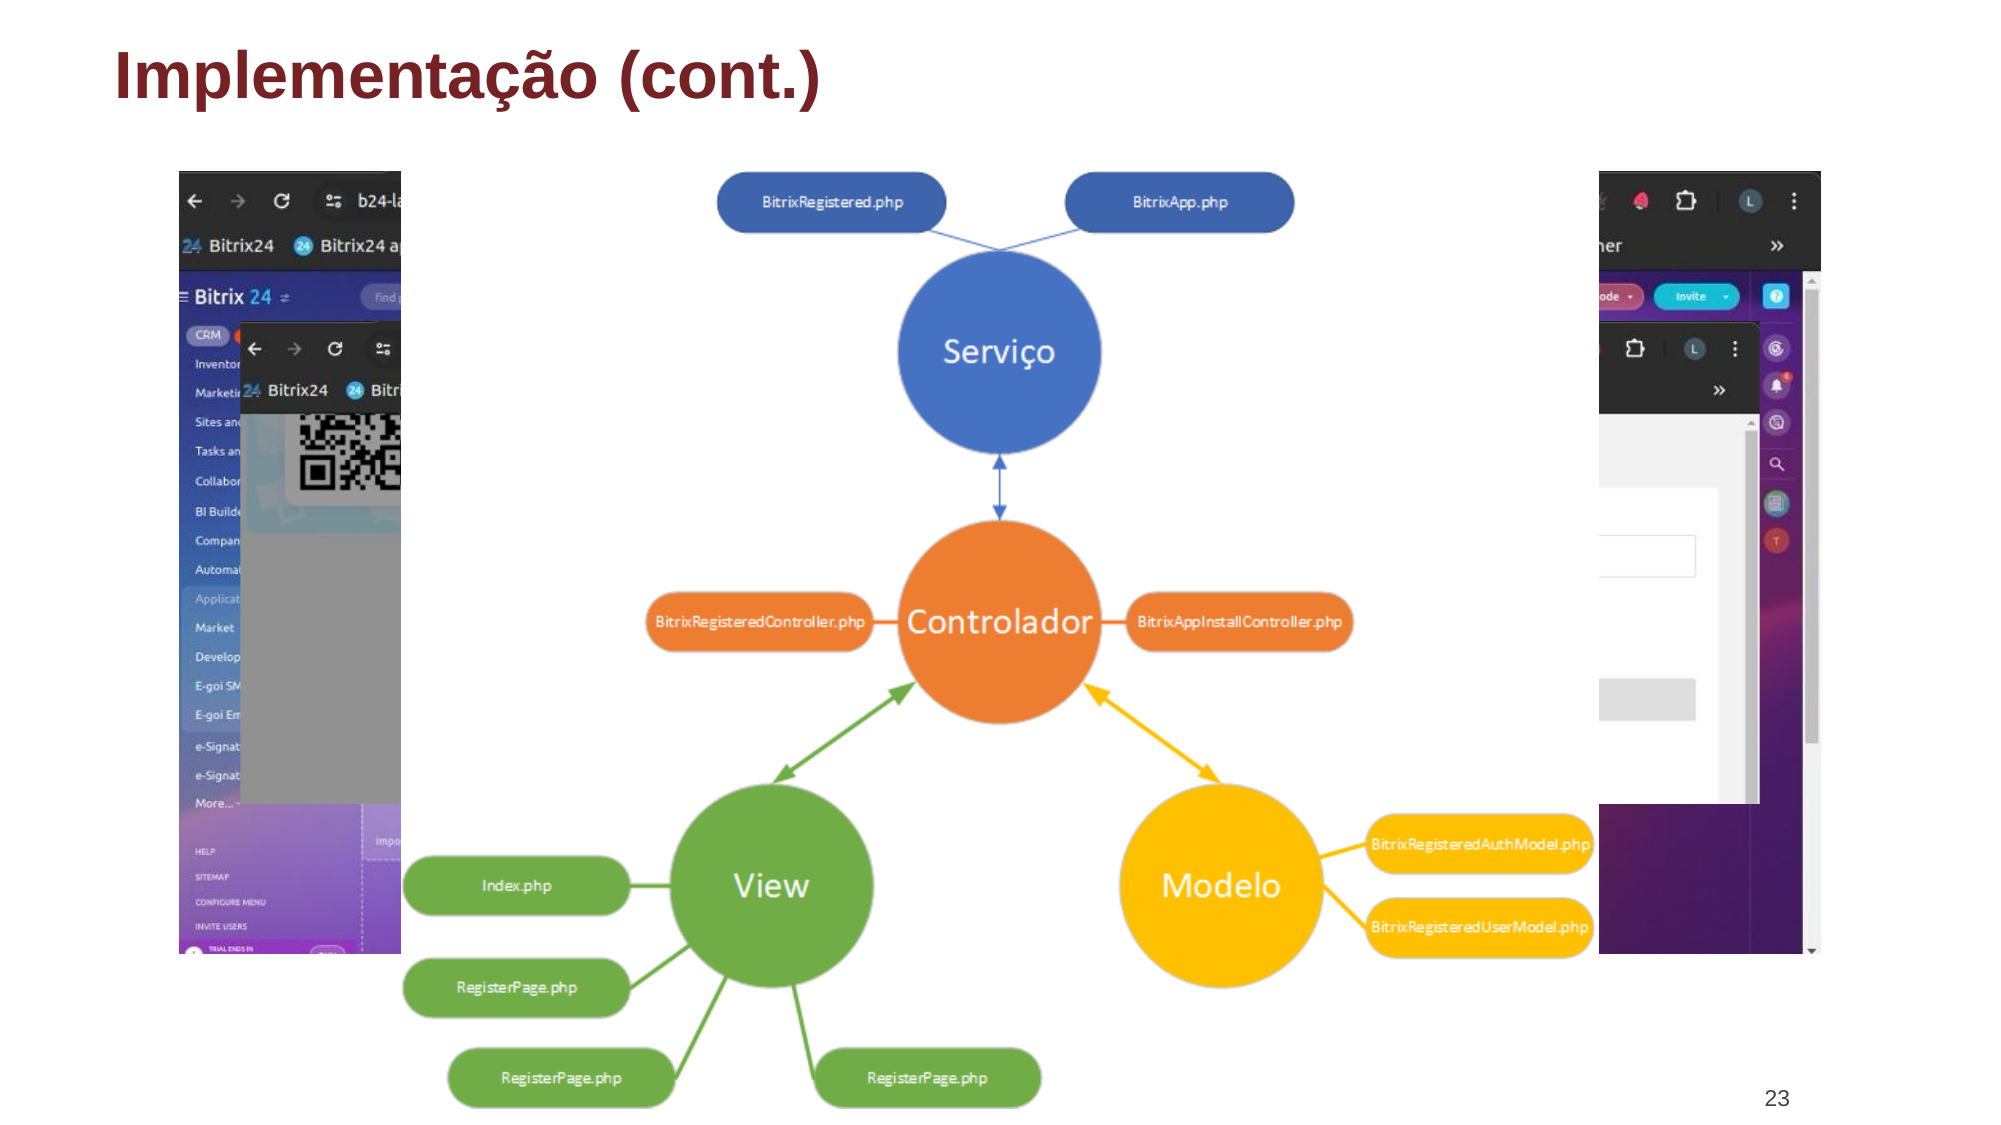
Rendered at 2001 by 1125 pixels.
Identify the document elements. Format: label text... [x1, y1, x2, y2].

title Implementação (cont.) [99, 1, 1901, 121]
picture [179, 171, 1821, 1109]
text_box [1749, 1075, 1901, 1113]
